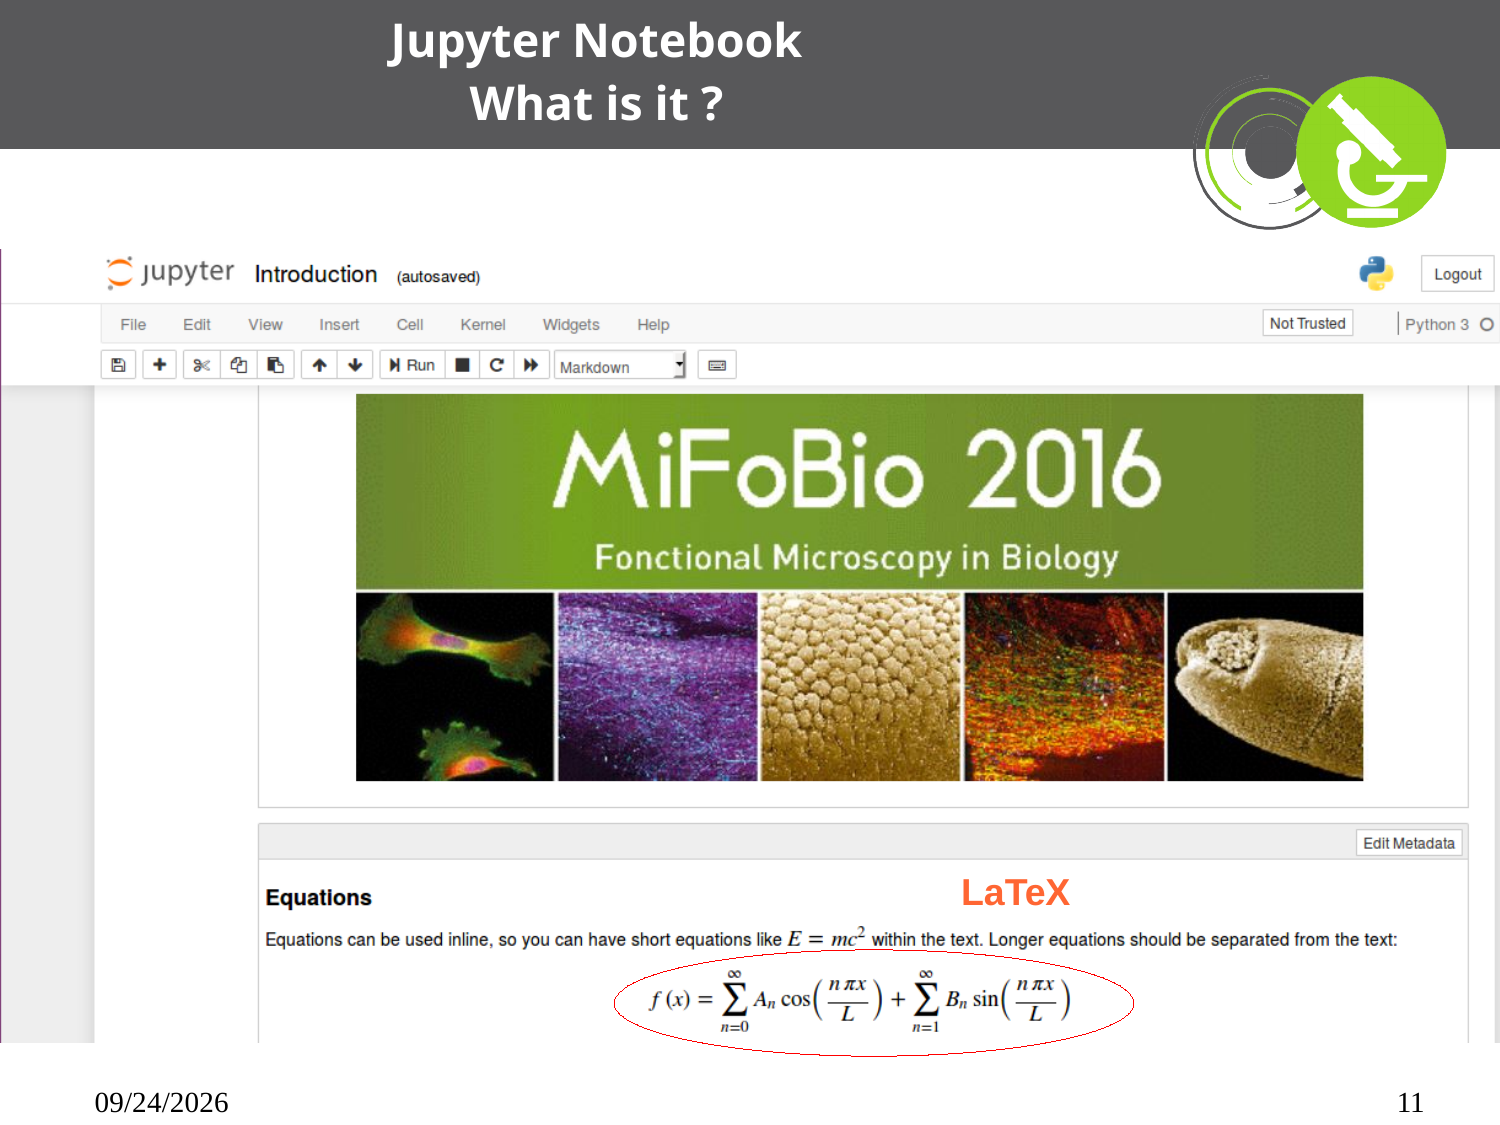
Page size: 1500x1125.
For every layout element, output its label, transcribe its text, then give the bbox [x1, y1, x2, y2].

picture [0, 249, 1500, 1043]
text_box [614, 949, 1134, 1057]
title Jupyter Notebook What is it ? [0, 0, 1193, 142]
picture [1188, 69, 1453, 236]
text_box LaTeX [944, 864, 1087, 922]
